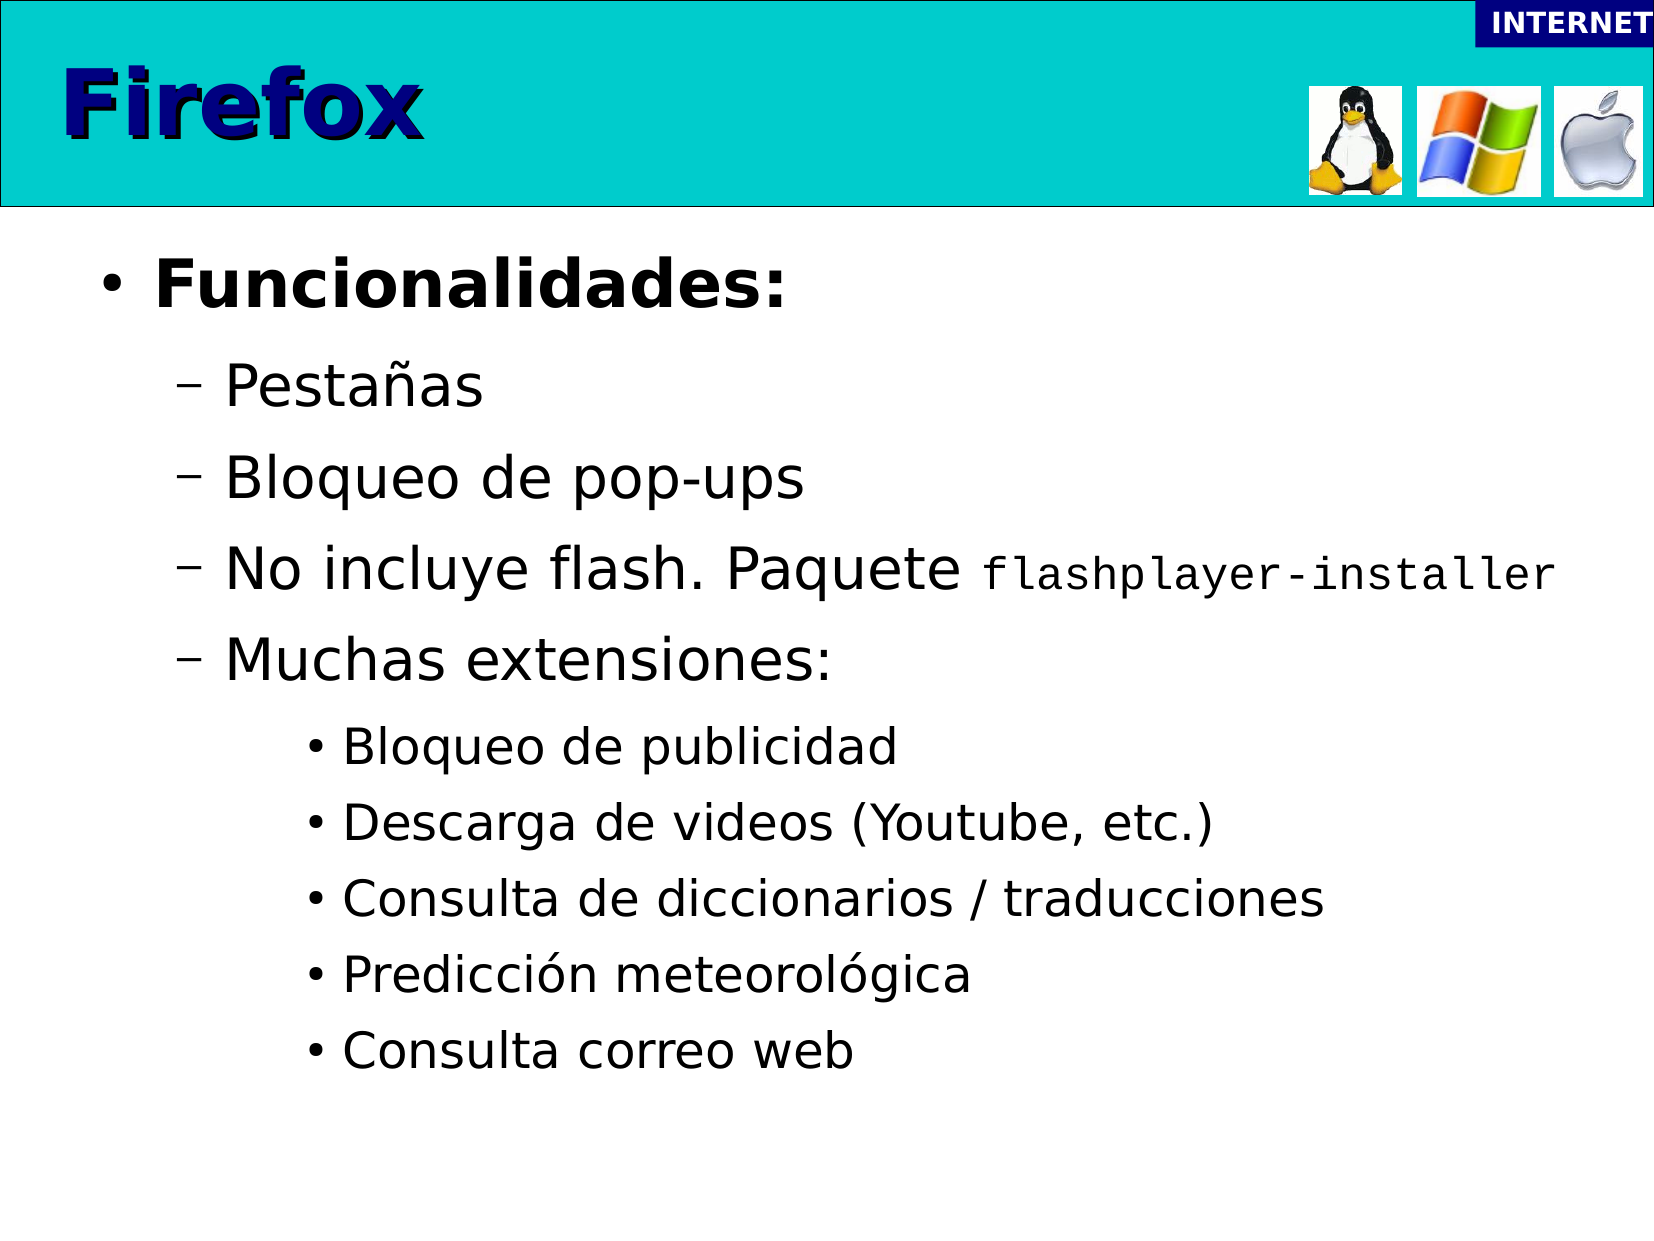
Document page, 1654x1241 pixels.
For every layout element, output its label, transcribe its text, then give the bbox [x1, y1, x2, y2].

title Firefox [59, 22, 1654, 185]
picture [1309, 86, 1402, 195]
list Funcionalidades: Pestañas Bloqueo de pop-ups No incluye flash. Paquete flashplayer-installer Muchas extensiones: Bloqueo de publicidad Descarga de videos (Youtube, etc.) Consulta de diccionarios / traducciones Predicción meteorológica Consulta correo web [82, 245, 1571, 1094]
picture [1417, 86, 1541, 197]
text_box INTERNET [1475, 0, 1654, 48]
picture [1554, 86, 1643, 197]
